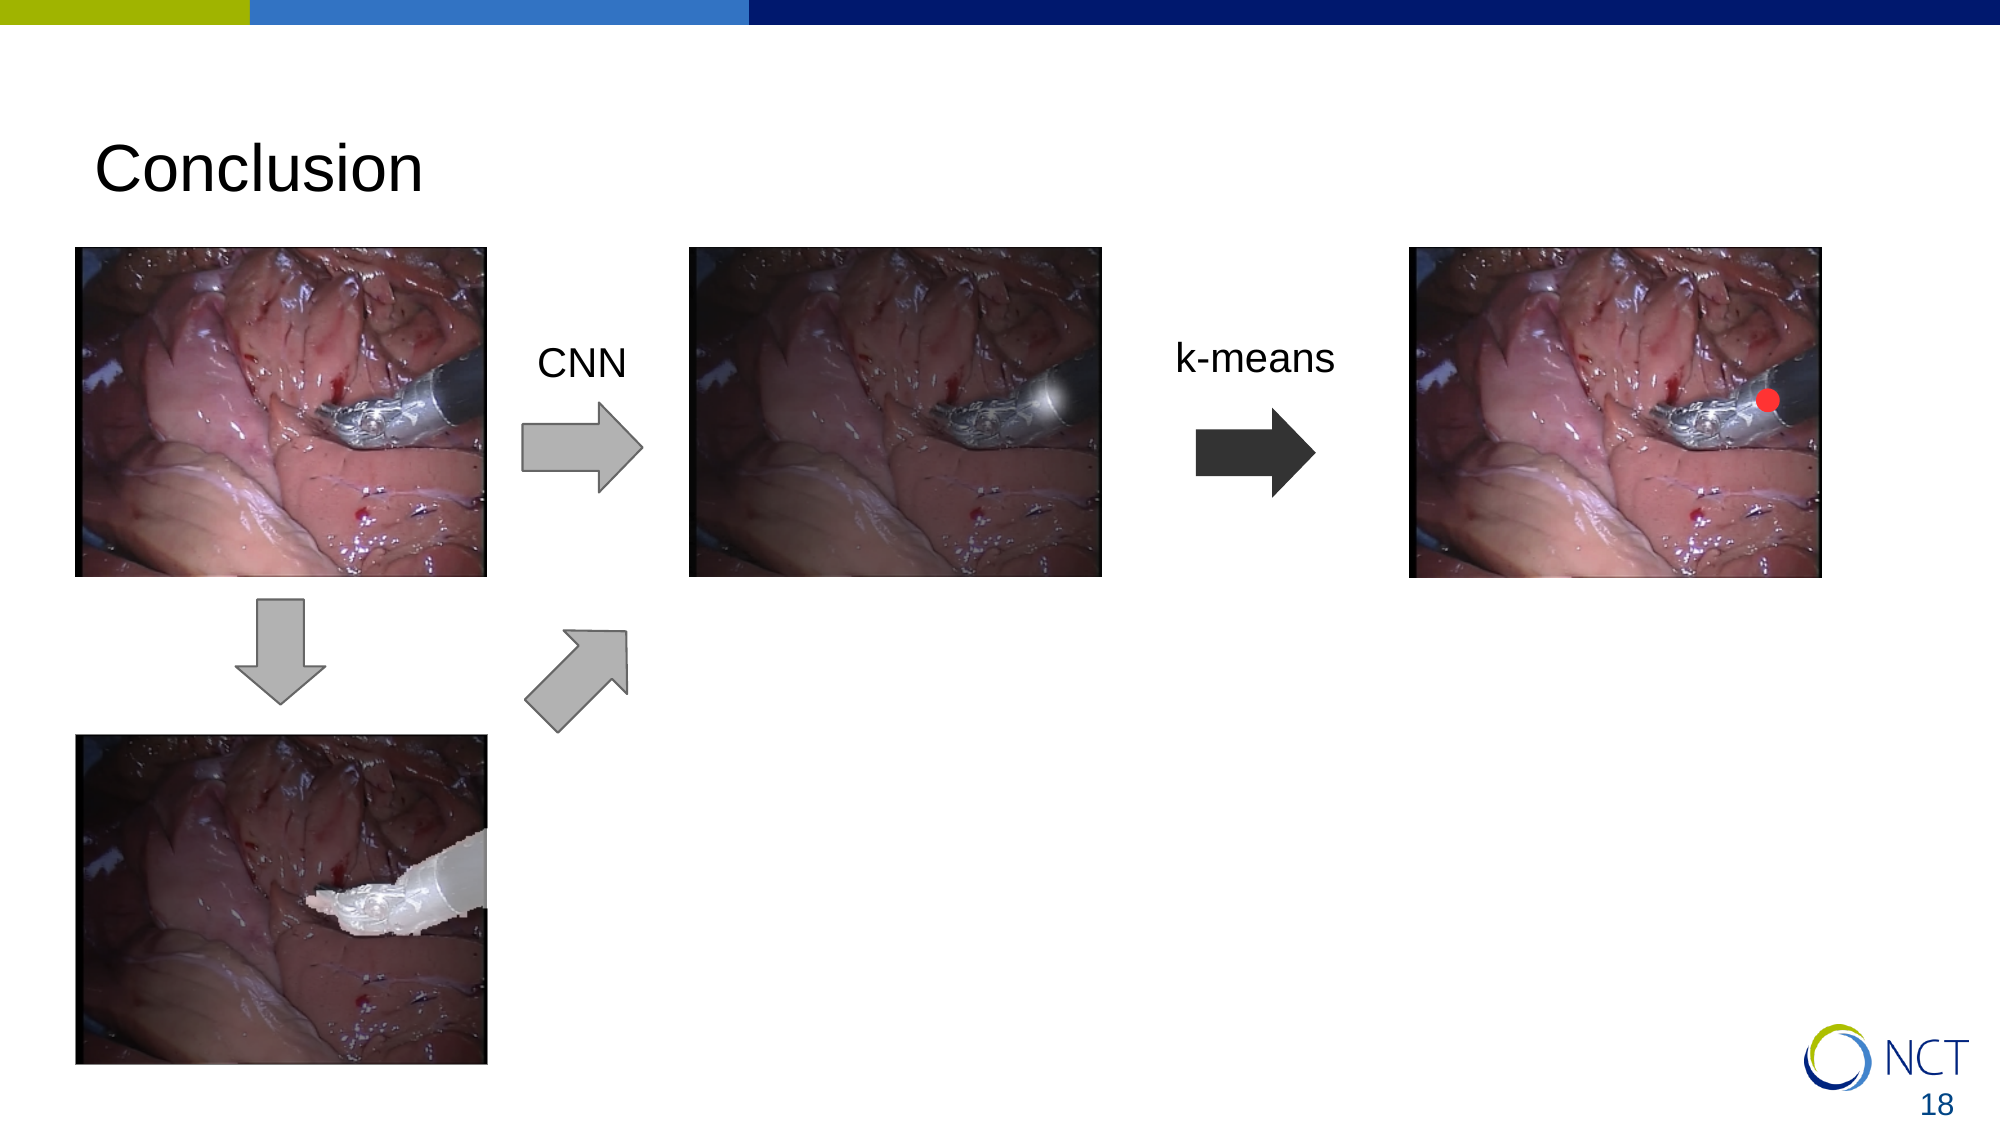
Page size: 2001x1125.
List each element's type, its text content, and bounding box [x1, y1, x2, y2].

text_box [522, 402, 643, 493]
picture [1409, 247, 1822, 578]
text_box [1755, 388, 1780, 413]
picture [689, 247, 1102, 578]
text_box [524, 630, 628, 733]
title Conclusion [94, 75, 1886, 263]
picture [1804, 1024, 1969, 1091]
text_box [1195, 407, 1316, 498]
text_box k-means [1160, 326, 1351, 389]
picture [75, 247, 487, 578]
text_box [235, 599, 326, 705]
picture [75, 734, 487, 1065]
text_box 18 [1905, 1080, 1981, 1125]
text_box CNN [522, 332, 643, 394]
